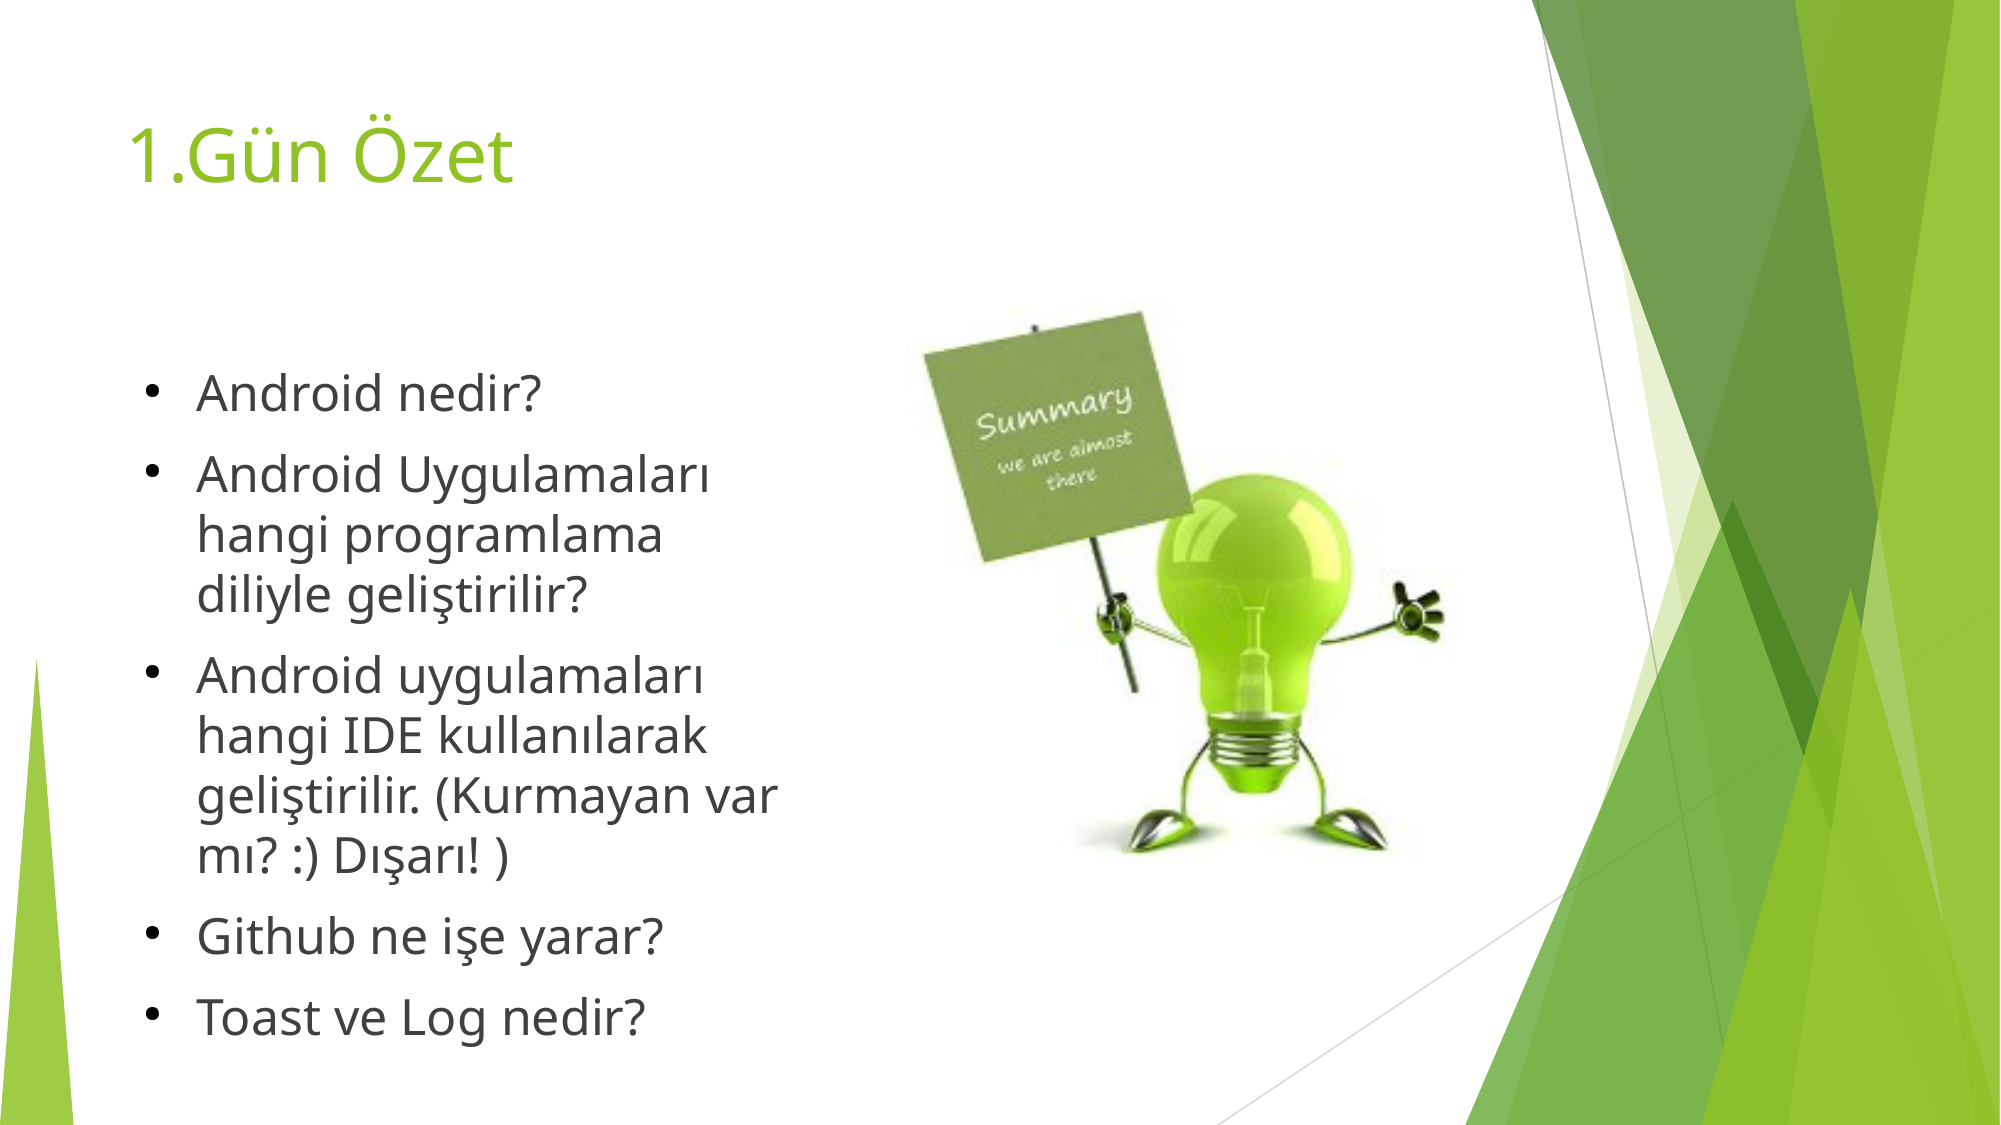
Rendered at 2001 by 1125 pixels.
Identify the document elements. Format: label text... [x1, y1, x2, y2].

picture [866, 302, 1571, 863]
list Android nedir? Android Uygulamaları hangi programlama diliyle geliştirilir? Android uygulamaları hangi IDE kullanılarak geliştirilir. (Kurmayan var mı? :) Dışarı! ) Github ne işe yarar? Toast ve Log nedir? [111, 354, 827, 626]
title 1.Gün Özet [111, 99, 1522, 317]
